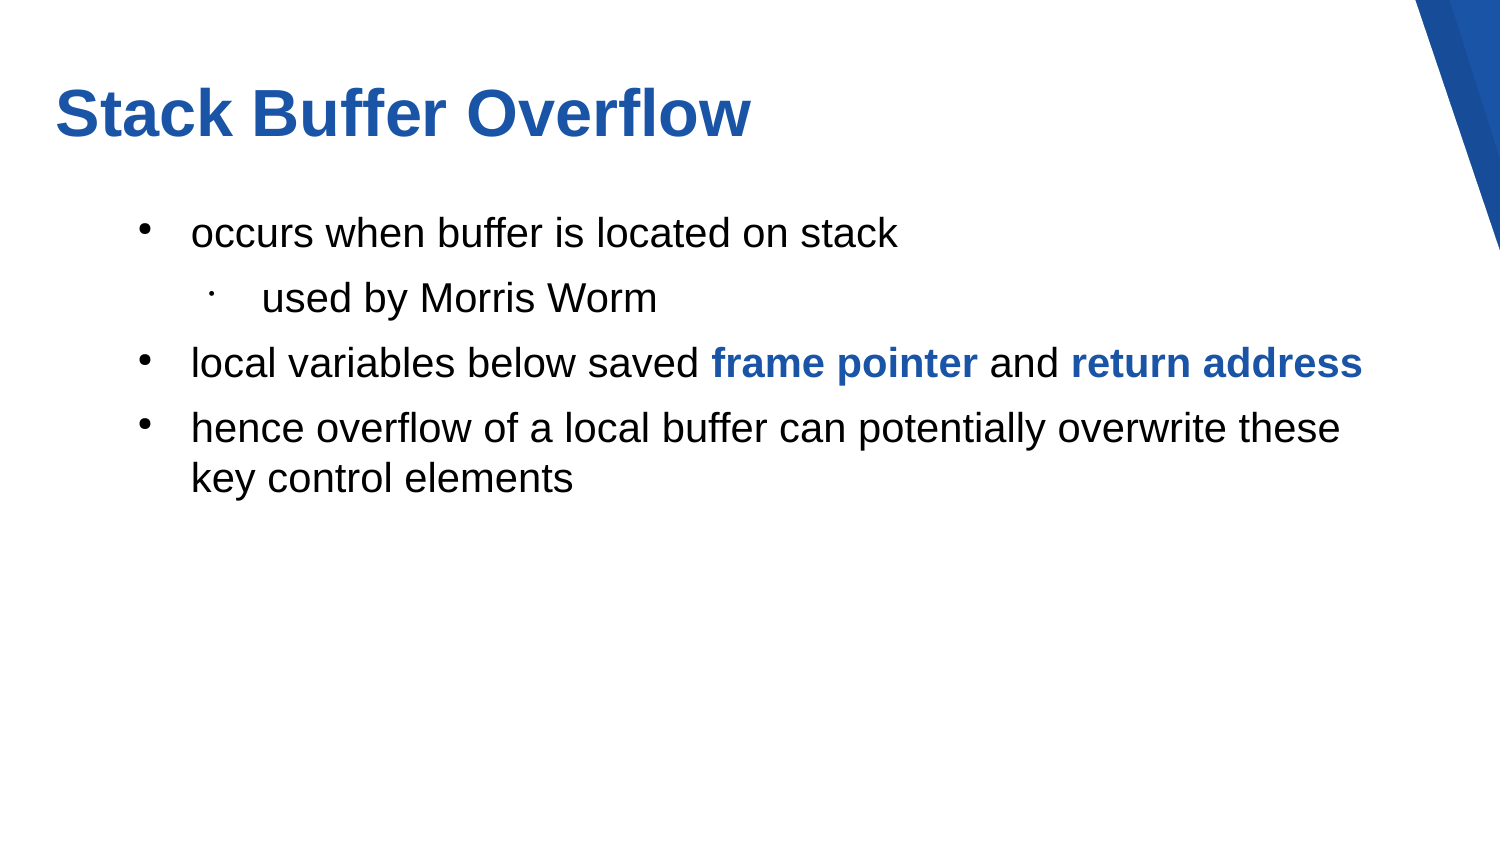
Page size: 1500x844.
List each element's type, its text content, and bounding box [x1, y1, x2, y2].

title Stack Buffer Overflow [40, 97, 1306, 166]
list occurs when buffer is located on stack used by Morris Worm local variables below saved frame pointer and return address hence overflow of a local buffer can potentially overwrite these key control elements [105, 190, 1388, 691]
